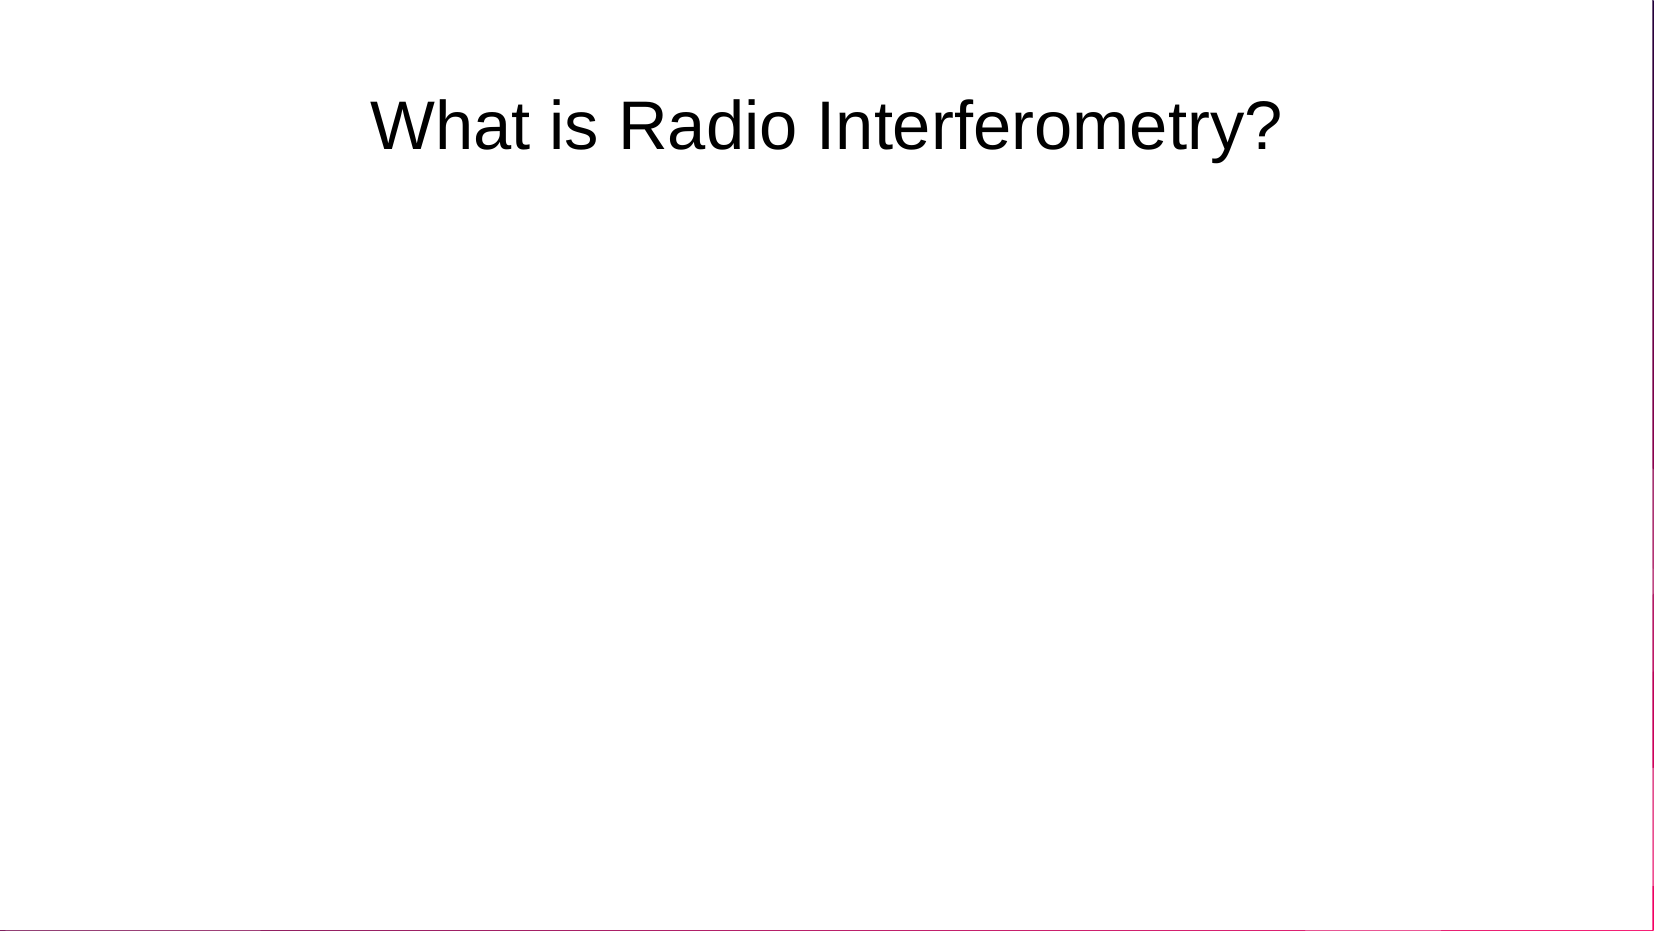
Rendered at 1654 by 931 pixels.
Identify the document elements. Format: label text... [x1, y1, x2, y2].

title What is Radio Interferometry? [88, 44, 1565, 207]
